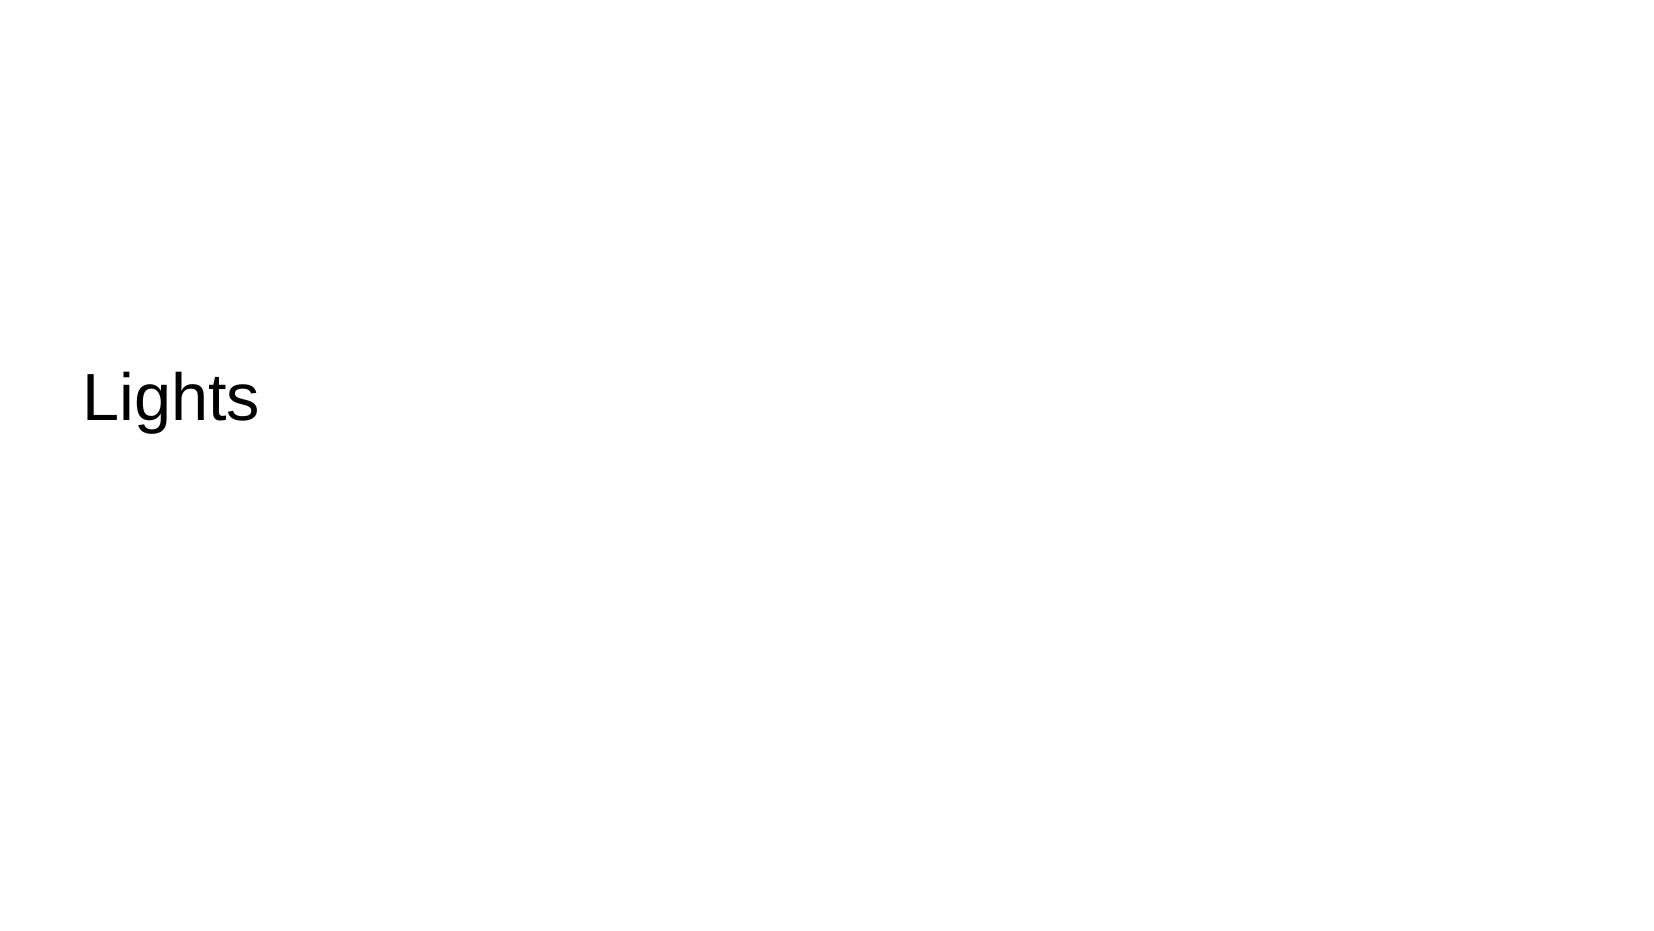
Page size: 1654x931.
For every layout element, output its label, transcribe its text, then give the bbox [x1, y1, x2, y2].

subtitle Lights [82, 37, 1571, 757]
